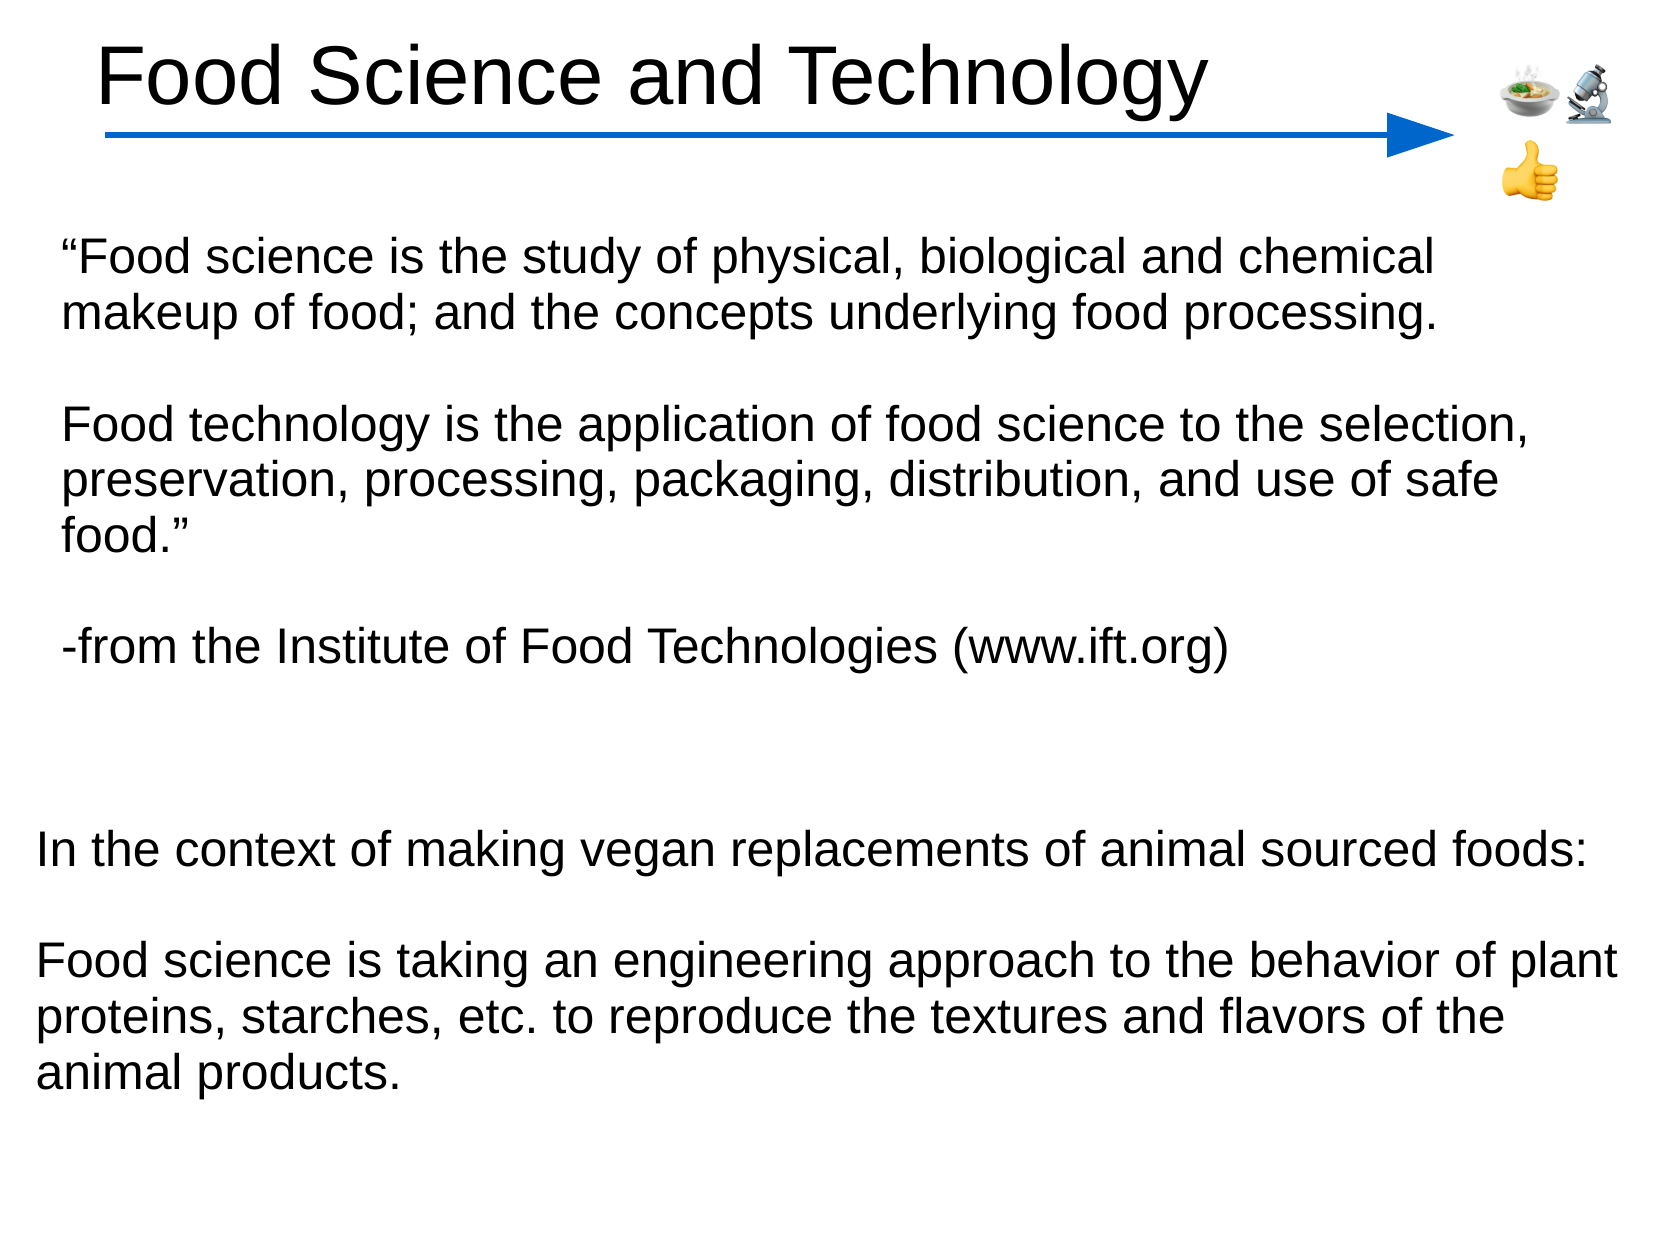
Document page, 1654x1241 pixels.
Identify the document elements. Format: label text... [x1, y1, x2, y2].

text_box “Food science is the study of physical, biological and chemical makeup of food; and the concepts underlying food processing. Food technology is the application of food science to the selection, preservation, processing, packaging, distribution, and use of safe food.” -from the Institute of Food Technologies (www.ift.org) [30, 204, 1621, 755]
picture [1499, 63, 1620, 124]
text_box In the context of making vegan replacements of animal sourced foods: Food science is taking an engineering approach to the behavior of plant proteins, starches, etc. to reproduce the textures and flavors of the animal products. [20, 813, 1641, 1108]
text_box Food Science and Technology [63, 5, 1380, 240]
picture [1499, 140, 1560, 201]
